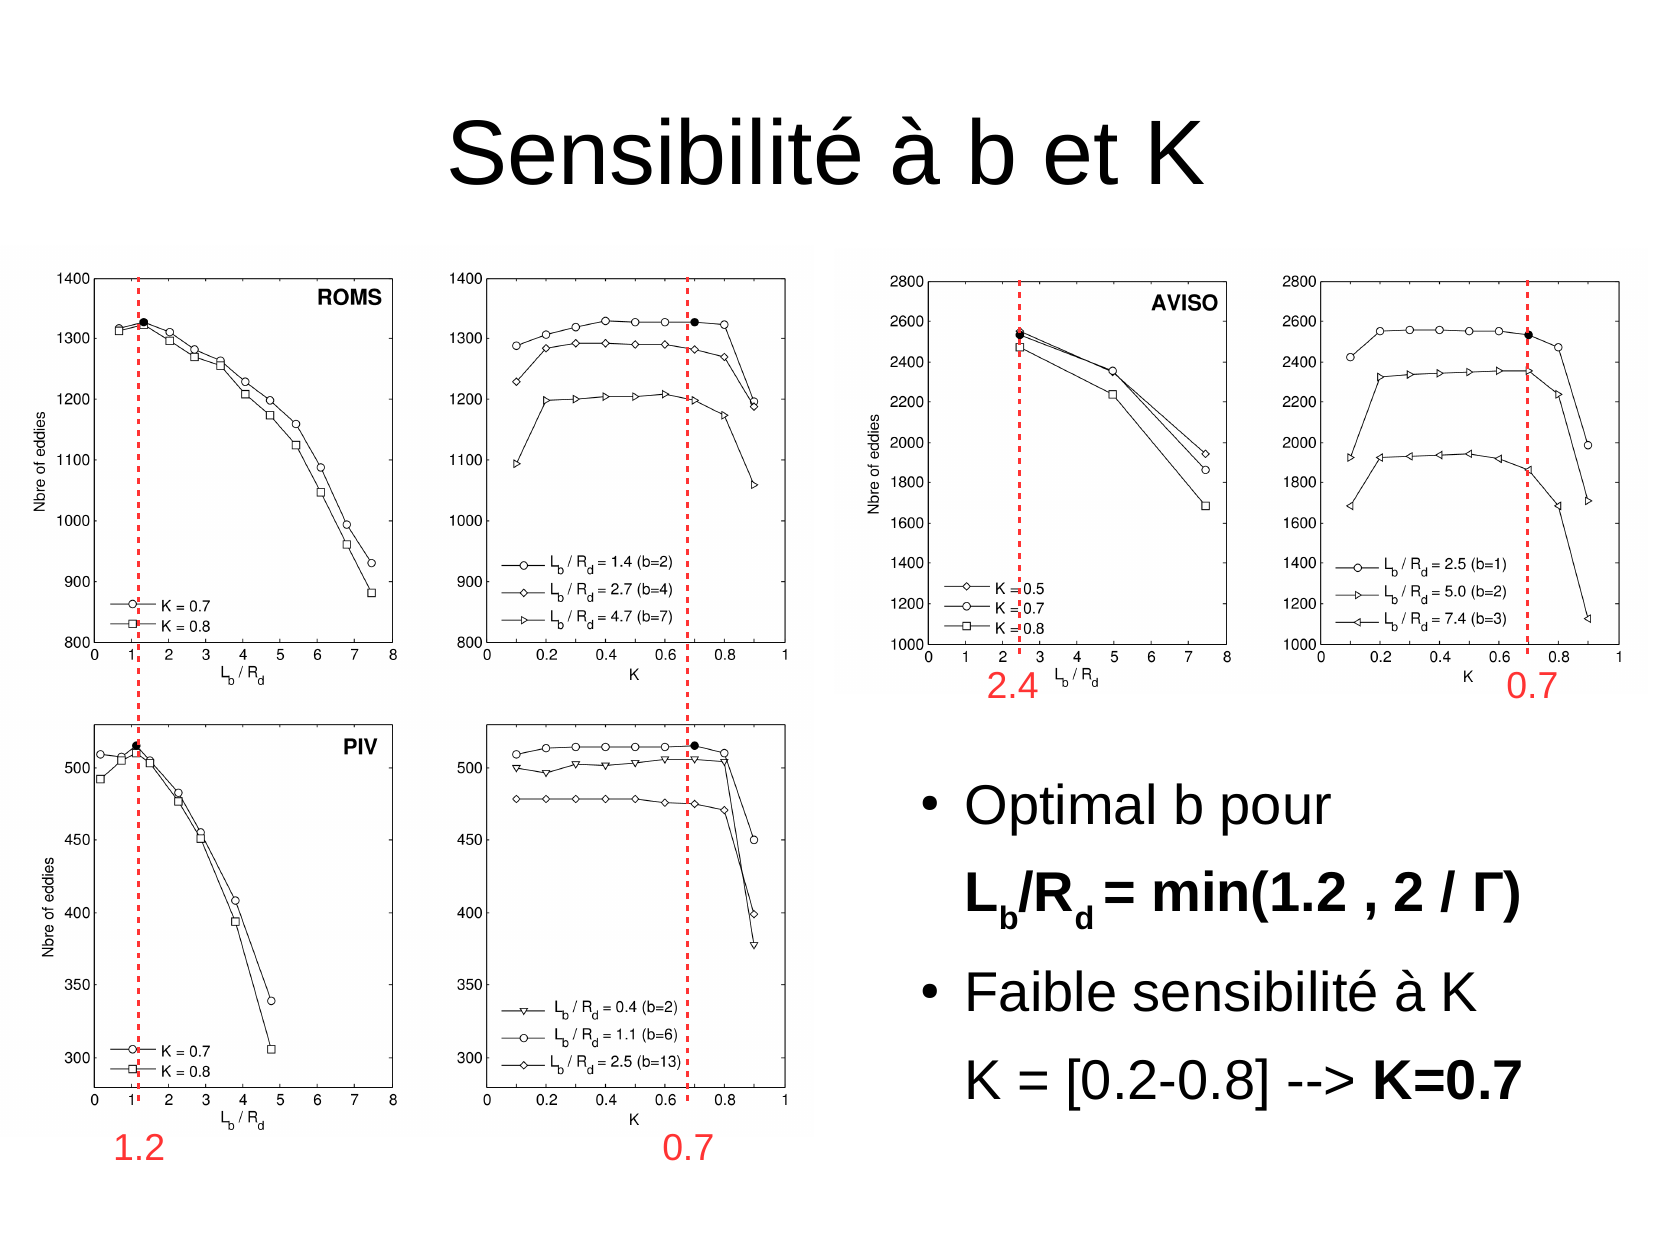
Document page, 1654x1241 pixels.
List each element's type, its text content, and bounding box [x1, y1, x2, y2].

picture [834, 248, 1648, 694]
text_box 1.2 [98, 1119, 181, 1176]
text_box 0.7 [647, 1119, 730, 1176]
text_box 2.4 [971, 656, 1054, 714]
picture [0, 245, 814, 1137]
list Optimal b pour Lb/Rd = min(1.2 , 2 / Г) Faible sensibilité à K K = [0.2-0.8] --> K=0.7 [905, 773, 1618, 1117]
title Sensibilité à b et K [82, 49, 1571, 257]
text_box 0.7 [1491, 656, 1574, 714]
